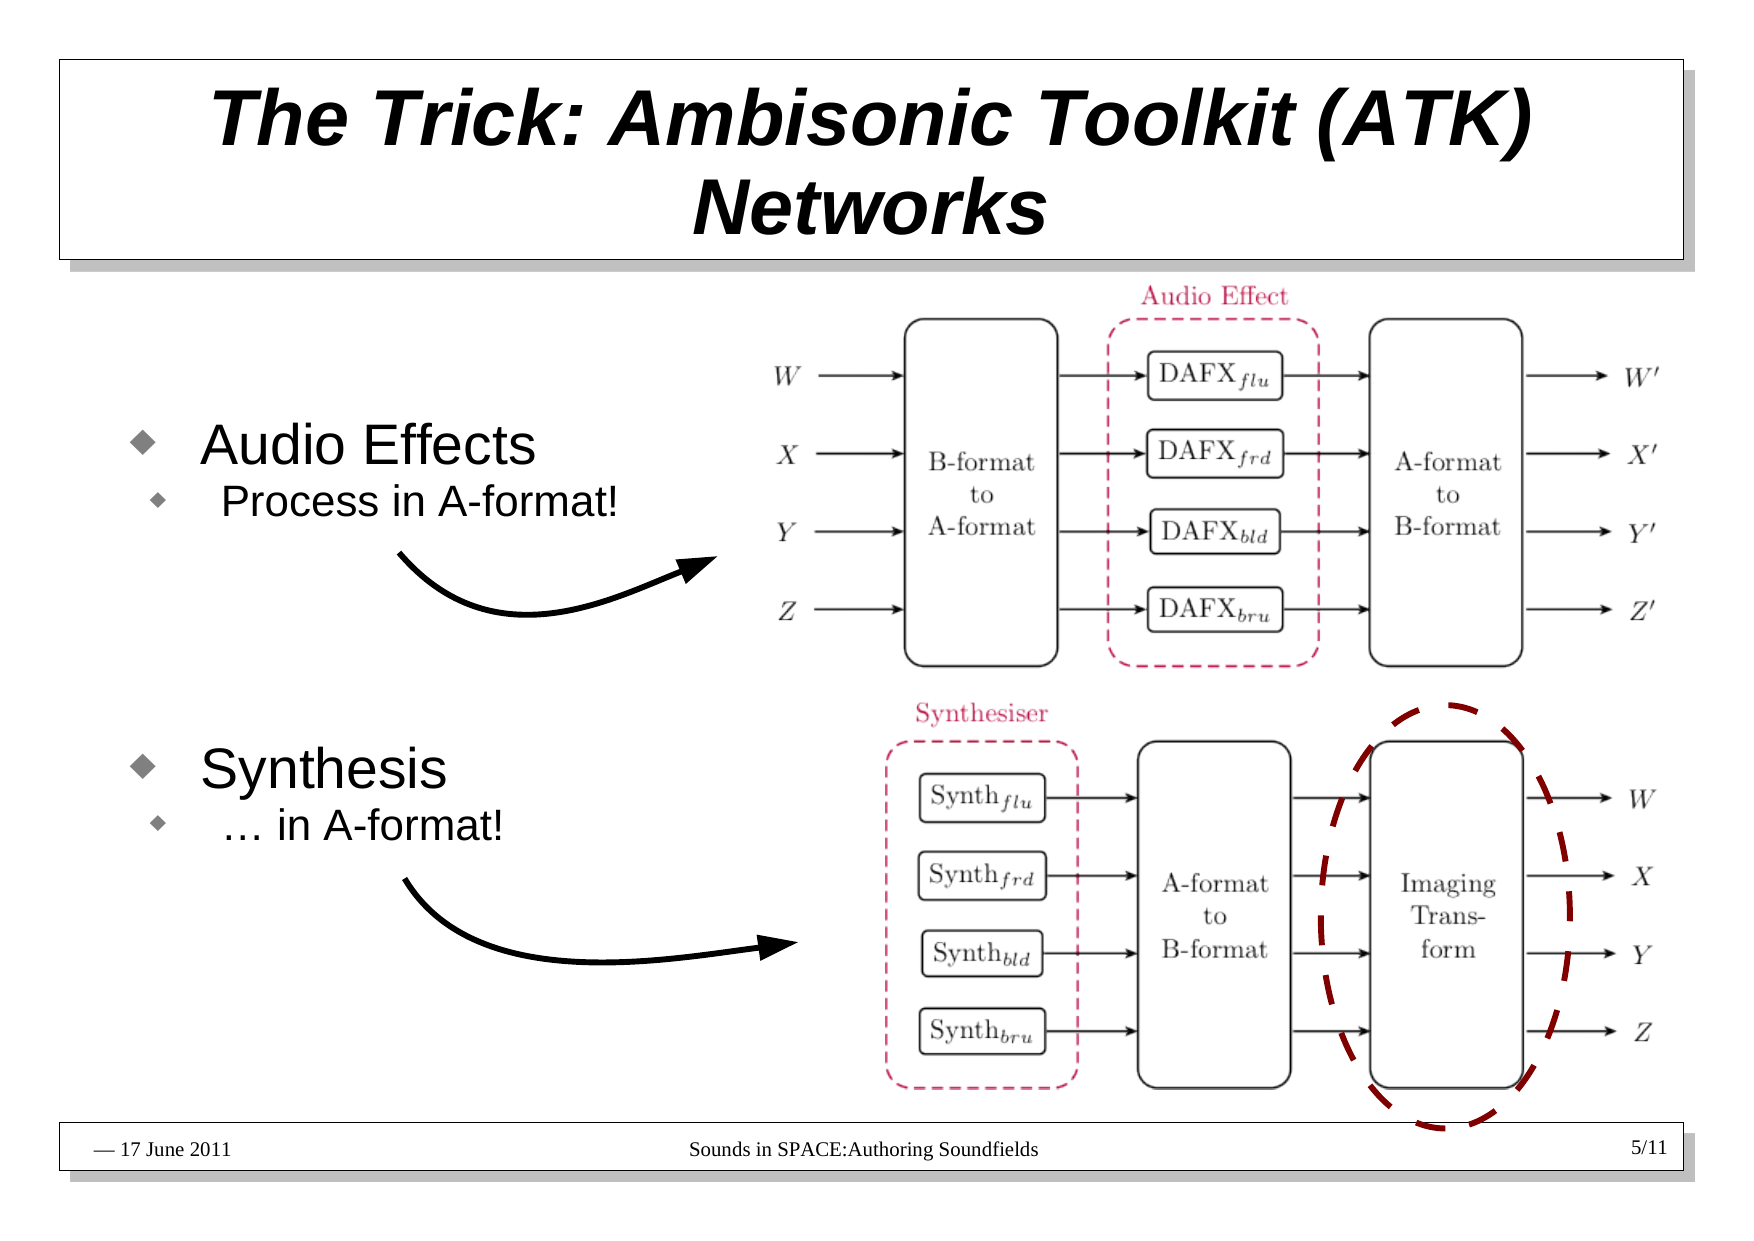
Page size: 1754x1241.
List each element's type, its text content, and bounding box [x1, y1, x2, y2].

title The Trick: Ambisonic Toolkit (ATK) Networks [59, 59, 1684, 266]
list Synthesis … in A-format! [118, 737, 622, 1033]
picture [885, 701, 1658, 1091]
picture [774, 284, 1661, 669]
list Audio Effects Process in A-format! [118, 413, 622, 710]
